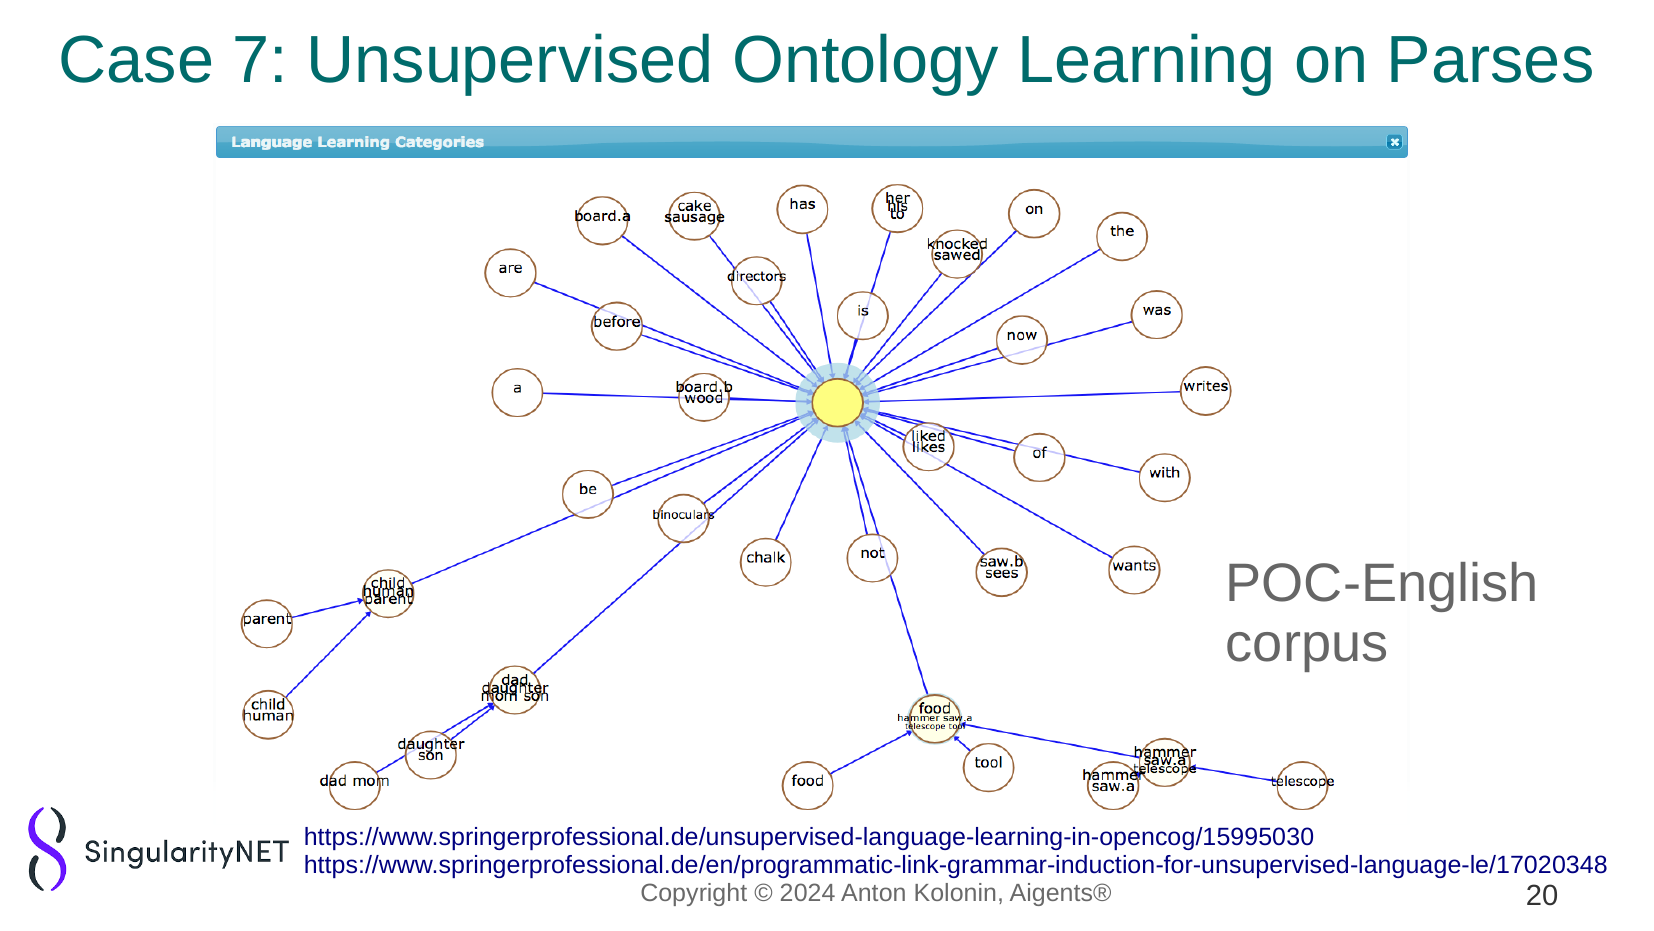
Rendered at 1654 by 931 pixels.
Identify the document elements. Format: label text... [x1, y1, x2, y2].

text_box POC-English corpus [1210, 544, 1654, 687]
text_box Case 7: Unsupervised Ontology Learning on Parses [0, 4, 1654, 115]
picture [28, 123, 1410, 891]
text_box https://www.springerprofessional.de/unsupervised-language-learning-in-opencog/15995030 https://www.springerprofessional.de/en/programmatic-link-grammar-induction-for-unsupervised-language-le/17020348 [288, 815, 1626, 887]
